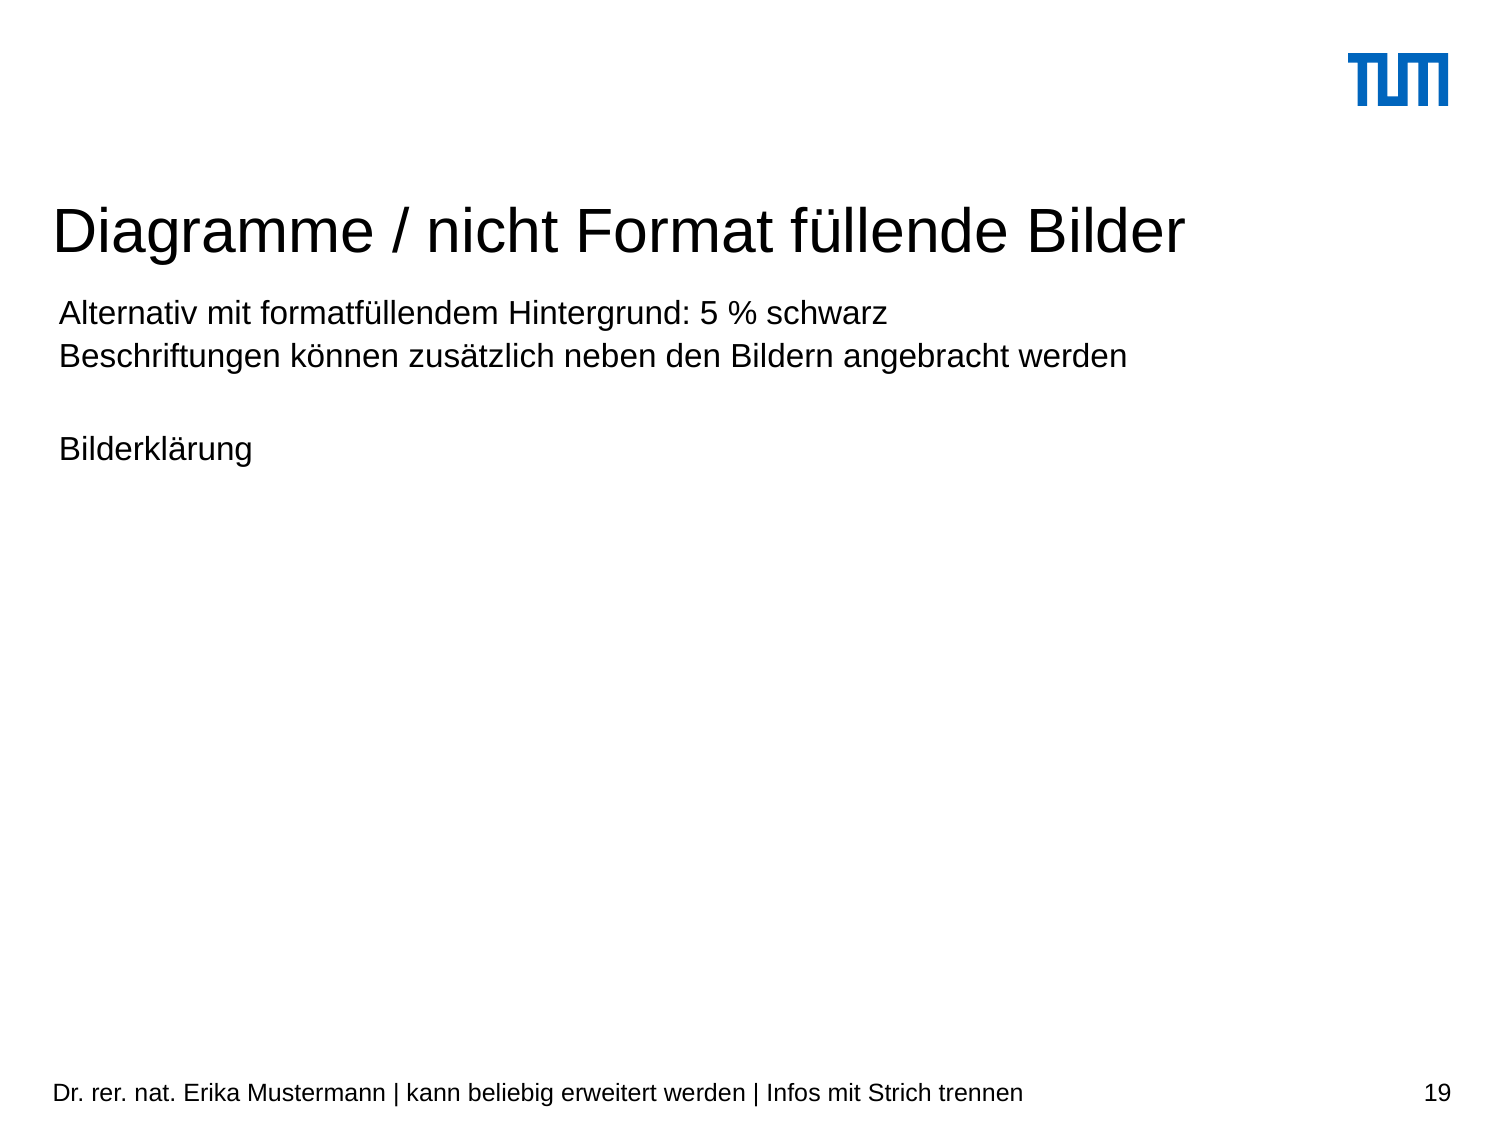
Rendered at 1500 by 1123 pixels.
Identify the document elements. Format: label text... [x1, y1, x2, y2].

list Alternativ mit formatfüllendem Hintergrund: 5 % schwarz Beschriftungen können zusätzlich neben den Bildern angebracht werden [59, 289, 1453, 402]
list Bilderklärung [59, 425, 743, 1063]
title Diagramme / nicht Format füllende Bilder [52, 195, 1453, 266]
